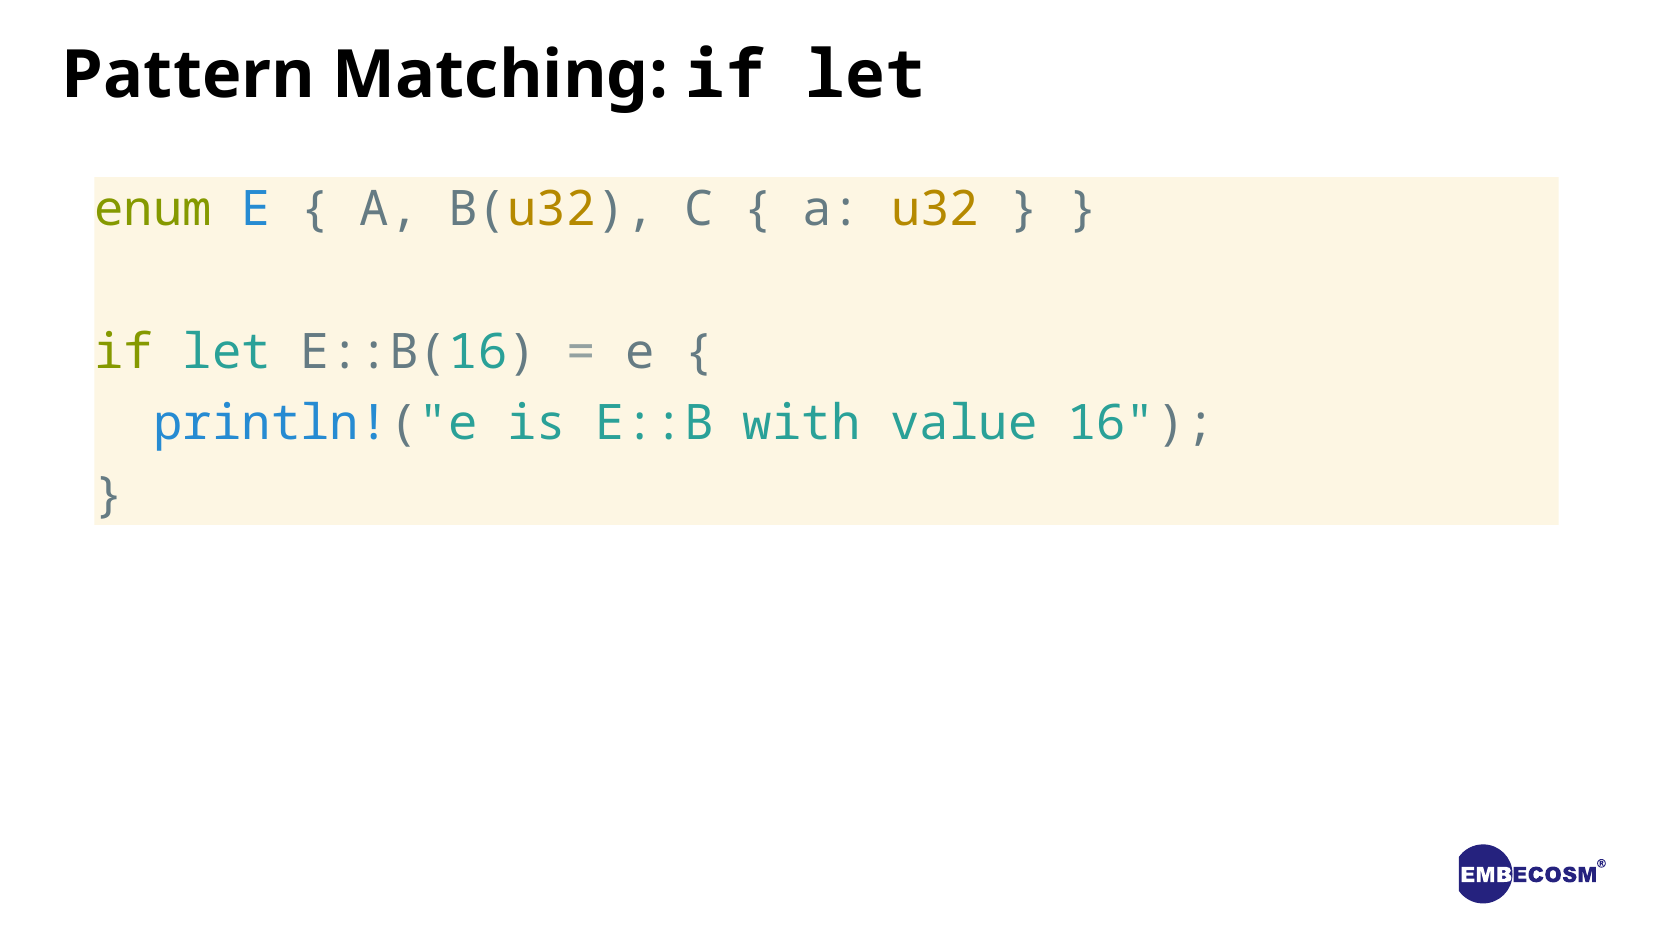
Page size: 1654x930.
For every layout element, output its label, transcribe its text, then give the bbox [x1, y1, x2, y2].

title Pattern Matching: if let [47, 26, 1606, 178]
list enum E { A, B(u32), C { a: u32 } } if let E::B(16) = e { println!("e is E::B with value 16"); } [94, 177, 1559, 525]
